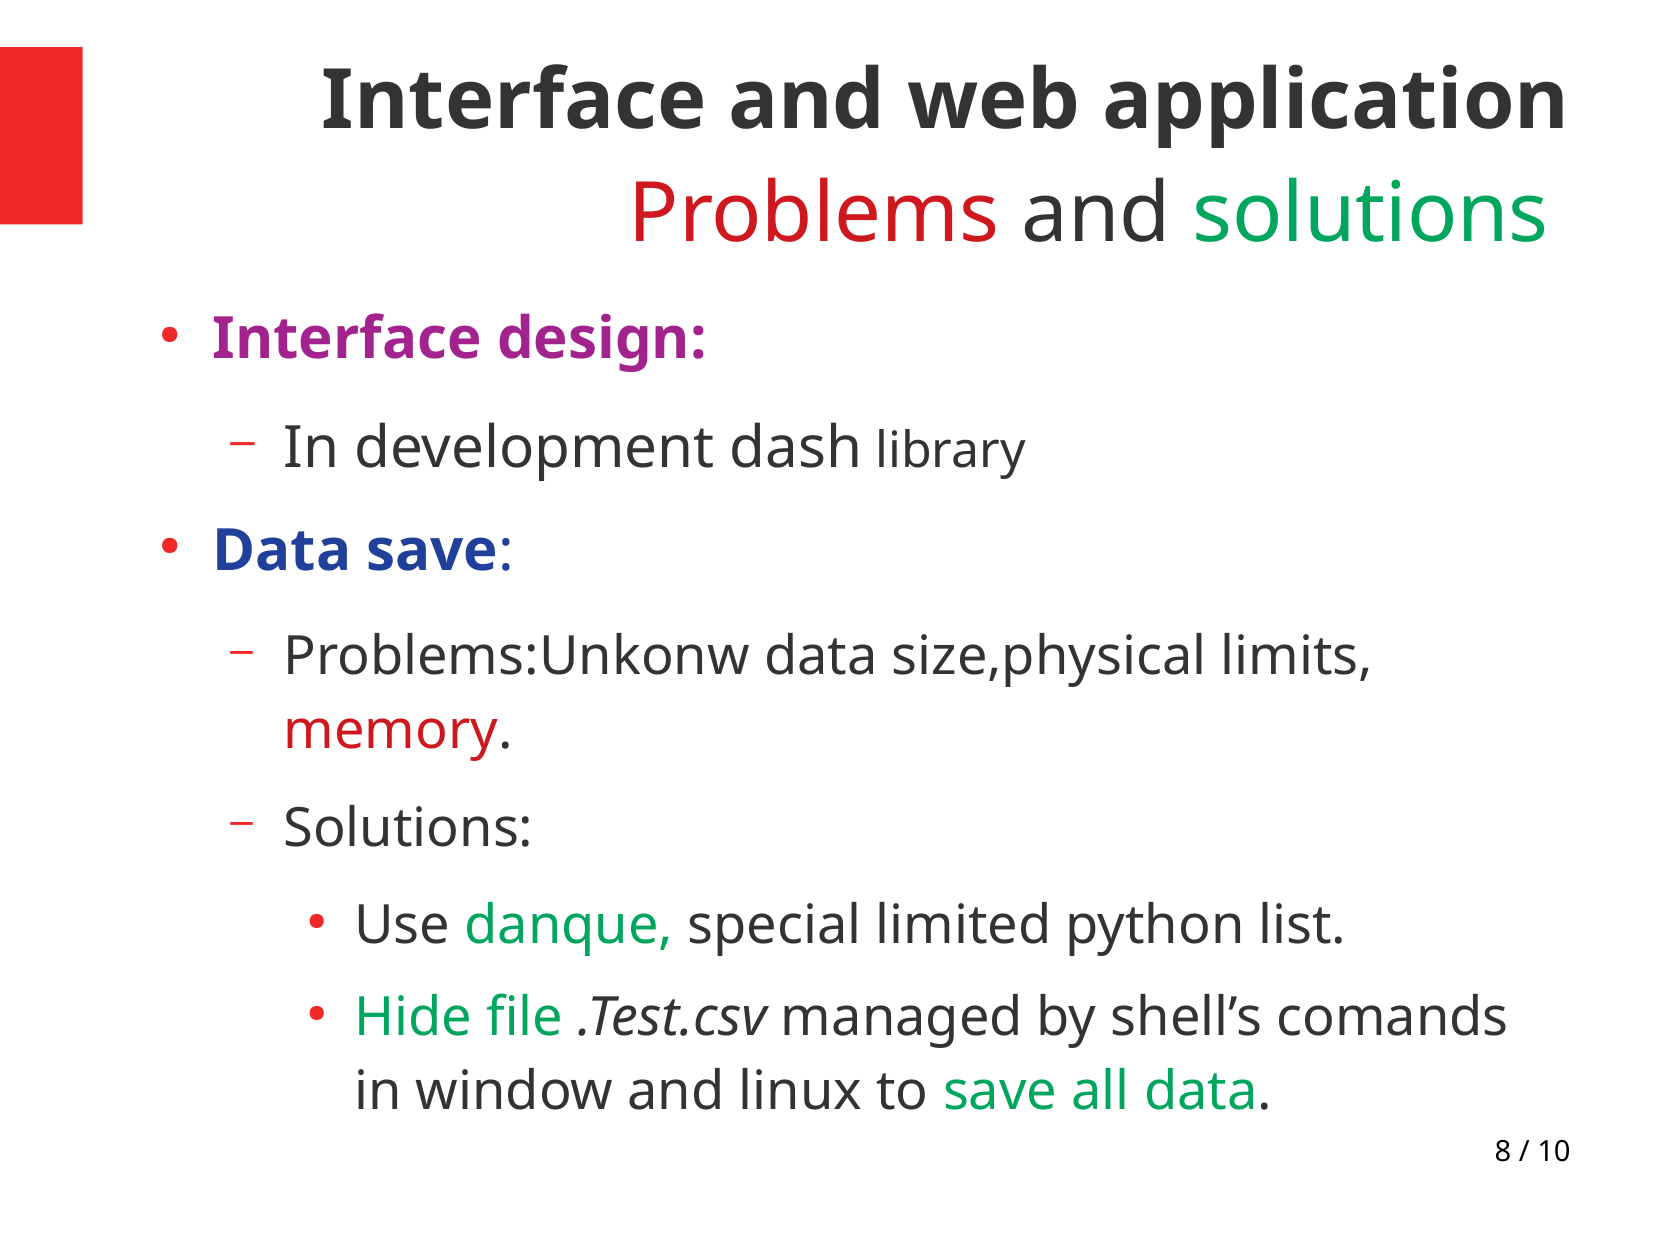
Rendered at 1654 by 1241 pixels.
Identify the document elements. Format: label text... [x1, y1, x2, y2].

title Interface and web application Problems and solutions [118, 49, 1571, 257]
list Interface design: In development dash library Data save: Problems:Unkonw data size,physical limits, memory. Solutions: Use danque, special limited python list. Hide file .Test.csv managed by shell’s comands in window and linux to save all data. [141, 296, 1560, 1016]
